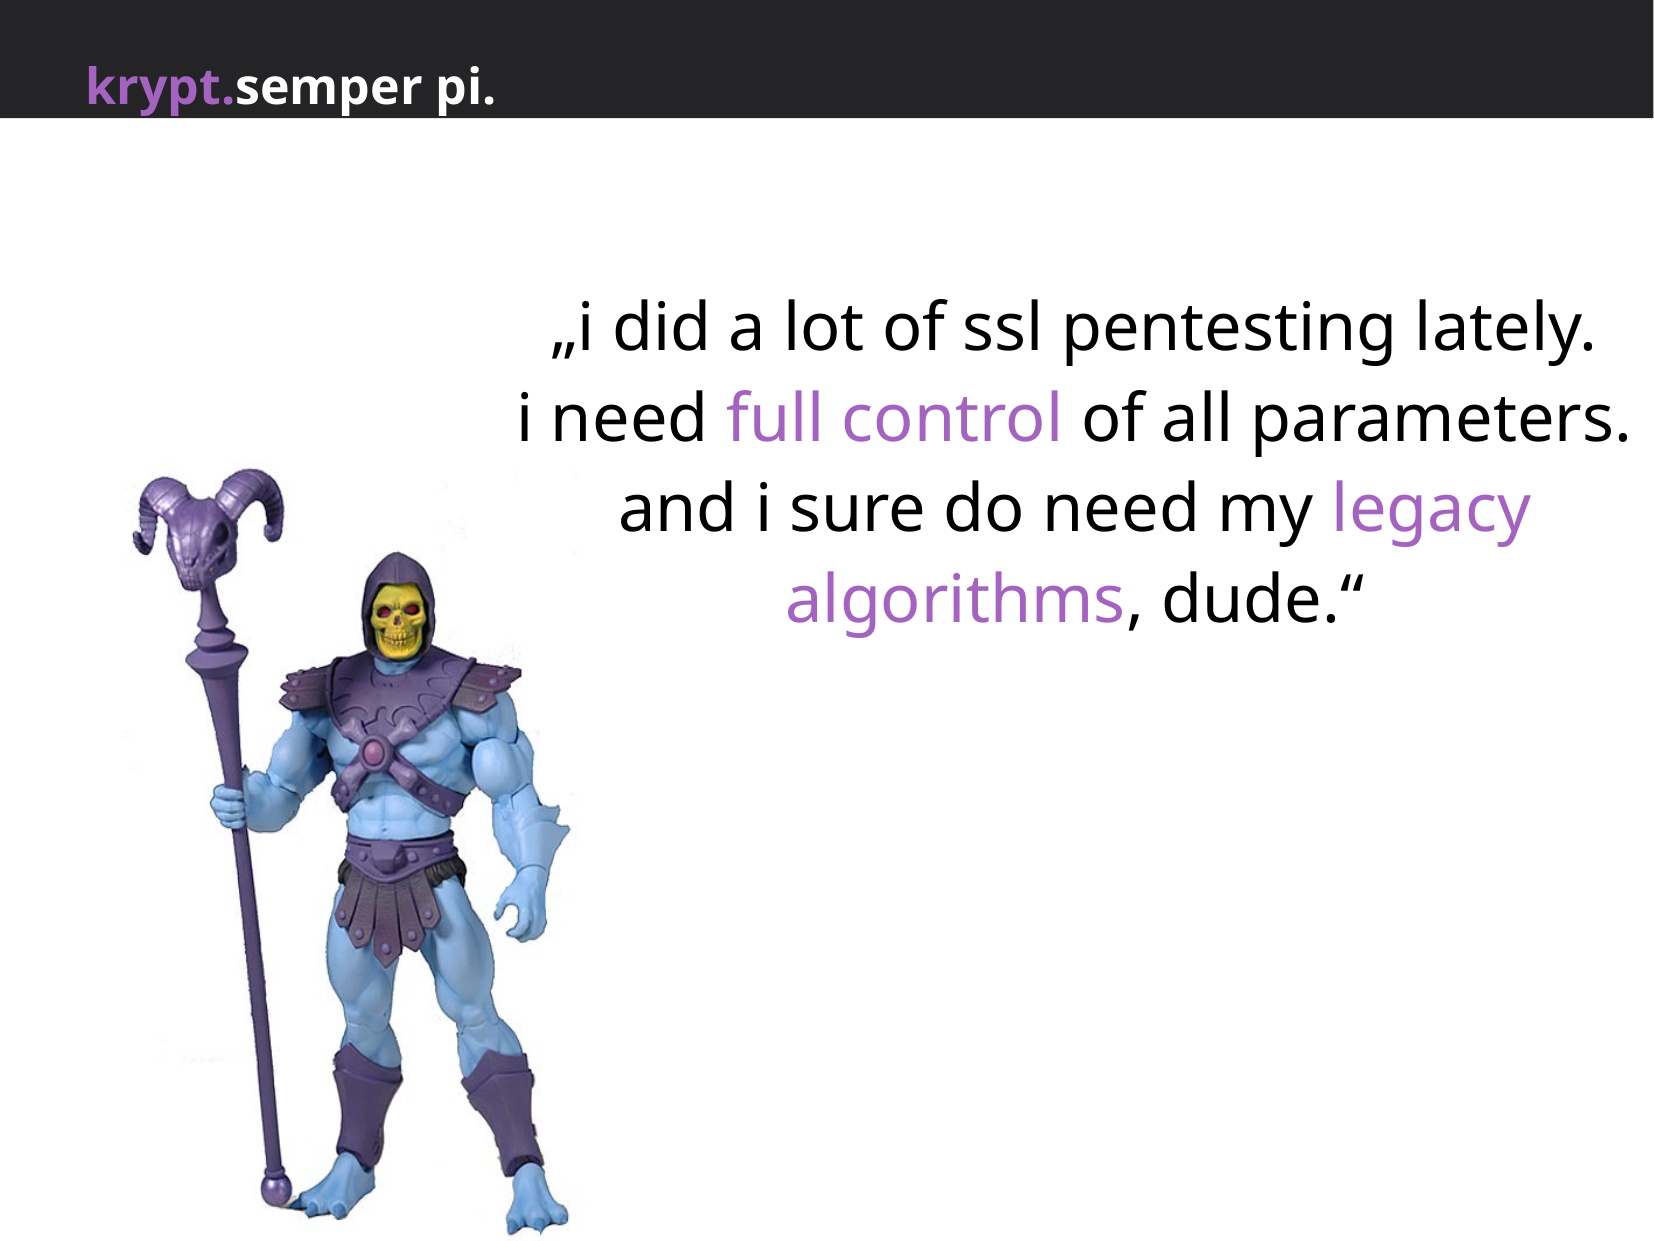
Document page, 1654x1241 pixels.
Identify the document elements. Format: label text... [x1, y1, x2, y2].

text_box [1171, 608, 1190, 618]
text_box [1253, 608, 1272, 618]
text_box [0, 0, 1654, 119]
text_box „i did a lot of ssl pentesting lately. i need full control of all parameters. and i sure do need my legacy algorithms, dude.“ [496, 271, 1654, 608]
picture [0, 460, 700, 1241]
text_box [794, 608, 811, 618]
text_box krypt.semper pi. [70, 43, 544, 119]
text_box [165, 531, 1441, 1087]
text_box [1213, 608, 1231, 618]
text_box [850, 608, 869, 618]
text_box [890, 608, 910, 618]
